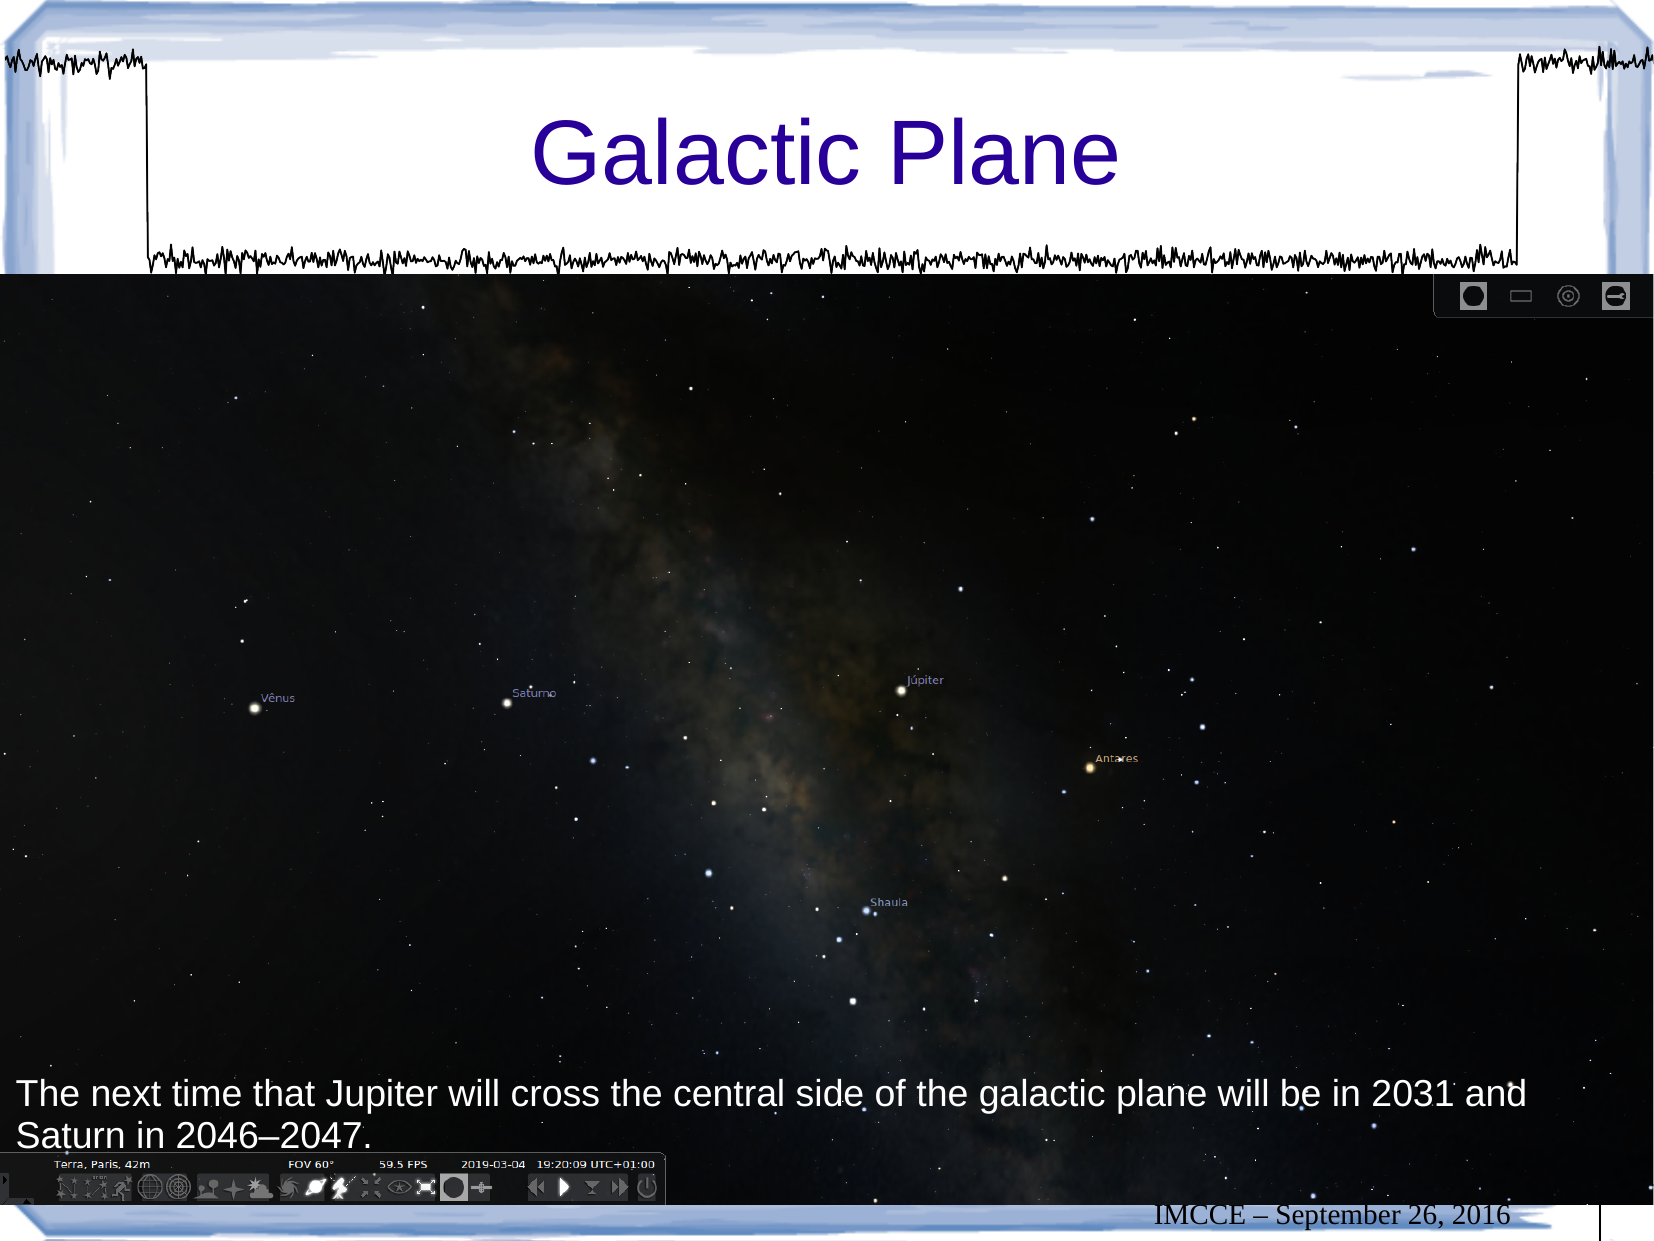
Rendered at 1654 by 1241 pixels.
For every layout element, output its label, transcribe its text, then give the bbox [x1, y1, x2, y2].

title Galactic Plane [82, 49, 1571, 257]
picture [0, 0, 1654, 1241]
text_box The next time that Jupiter will cross the central side of the galactic plane will be in 2031 and Saturn in 2046–2047. [0, 1065, 1606, 1164]
